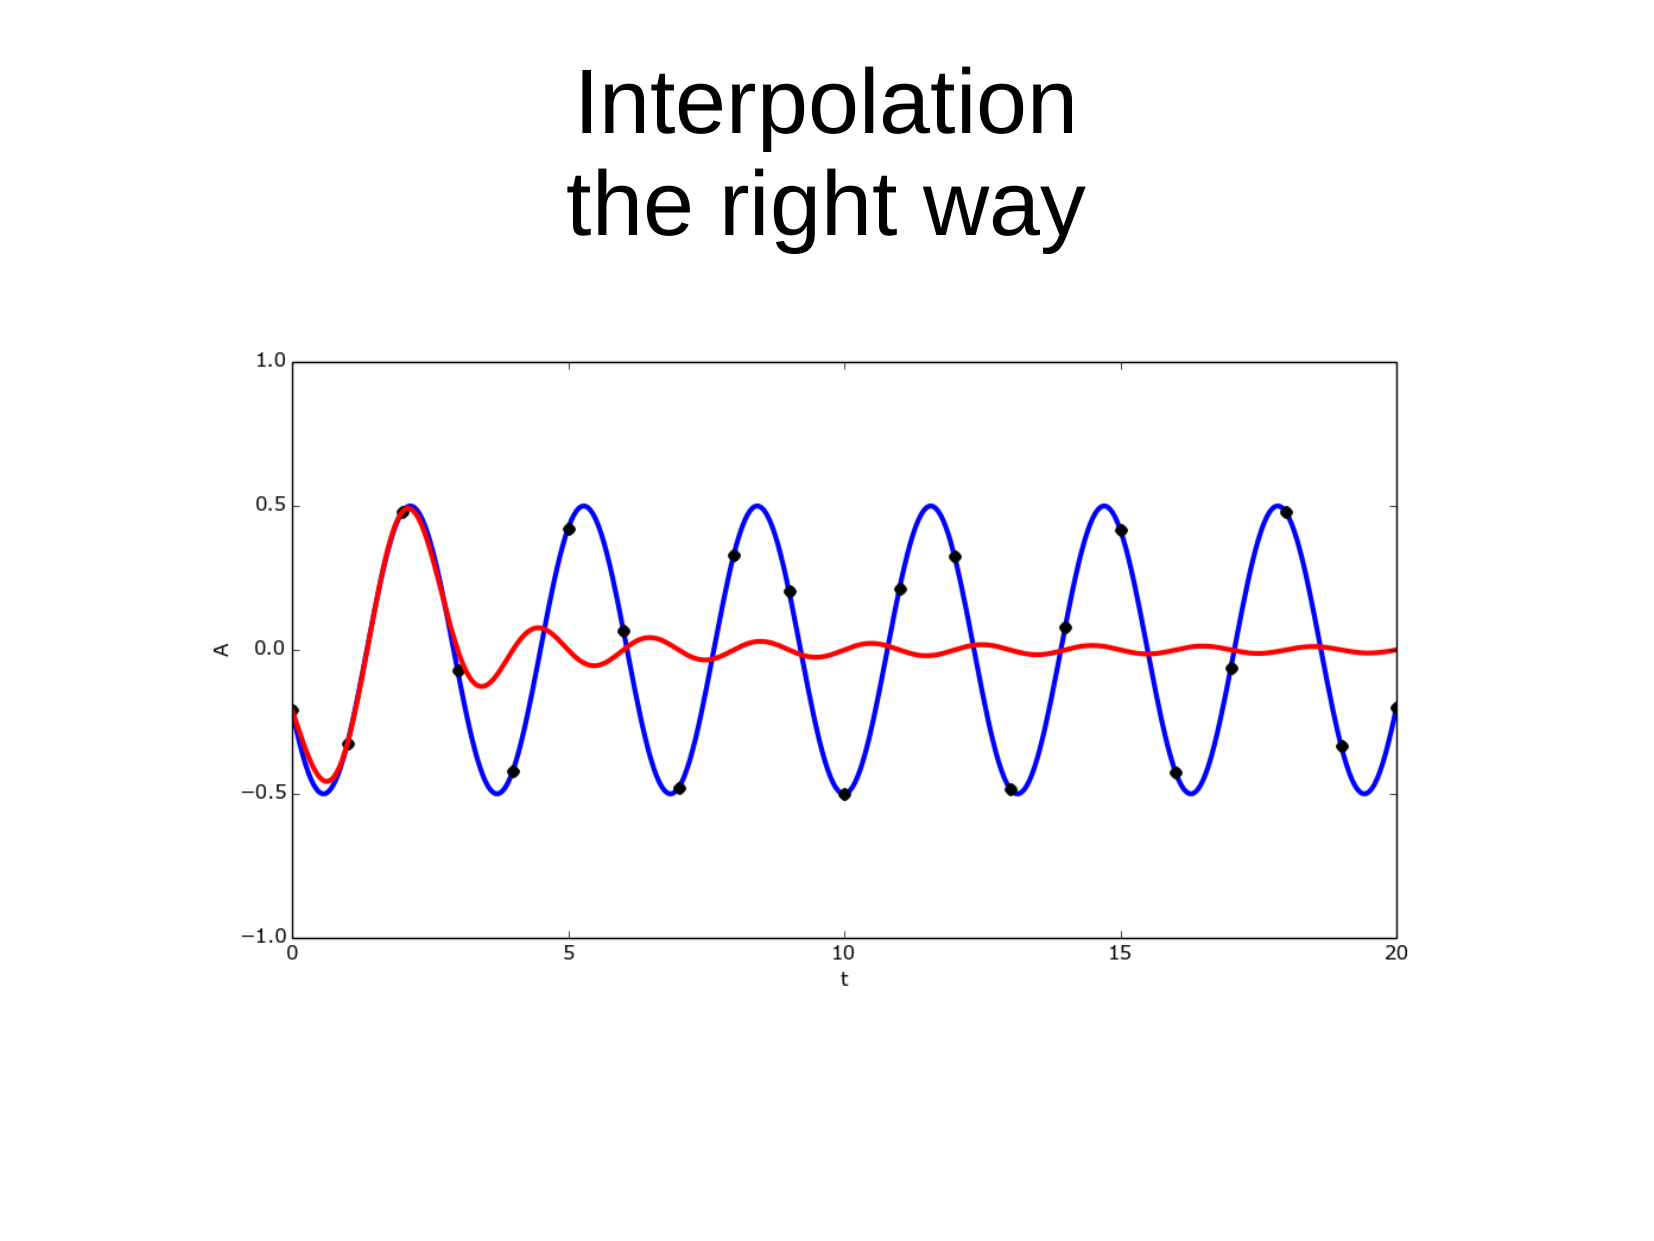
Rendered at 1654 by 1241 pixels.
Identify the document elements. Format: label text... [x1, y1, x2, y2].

picture [114, 290, 1539, 1010]
title Interpolation the right way [82, 49, 1571, 257]
